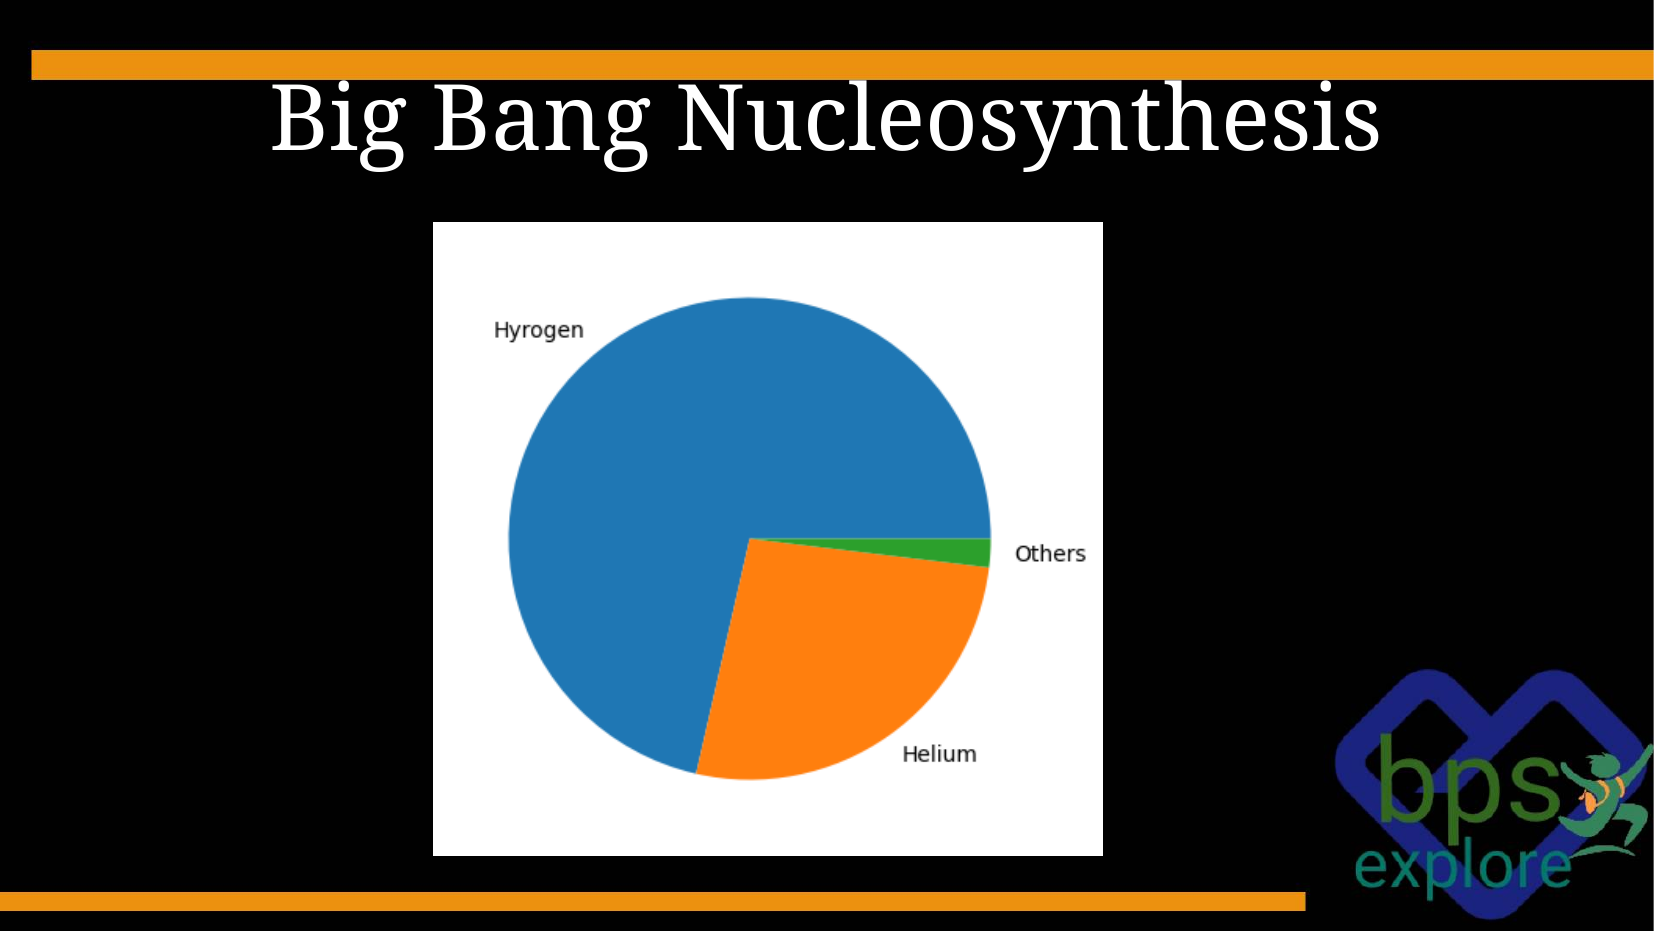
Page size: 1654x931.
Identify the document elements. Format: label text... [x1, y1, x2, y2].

title Big Bang Nucleosynthesis [82, 37, 1571, 193]
picture [0, 0, 1654, 931]
